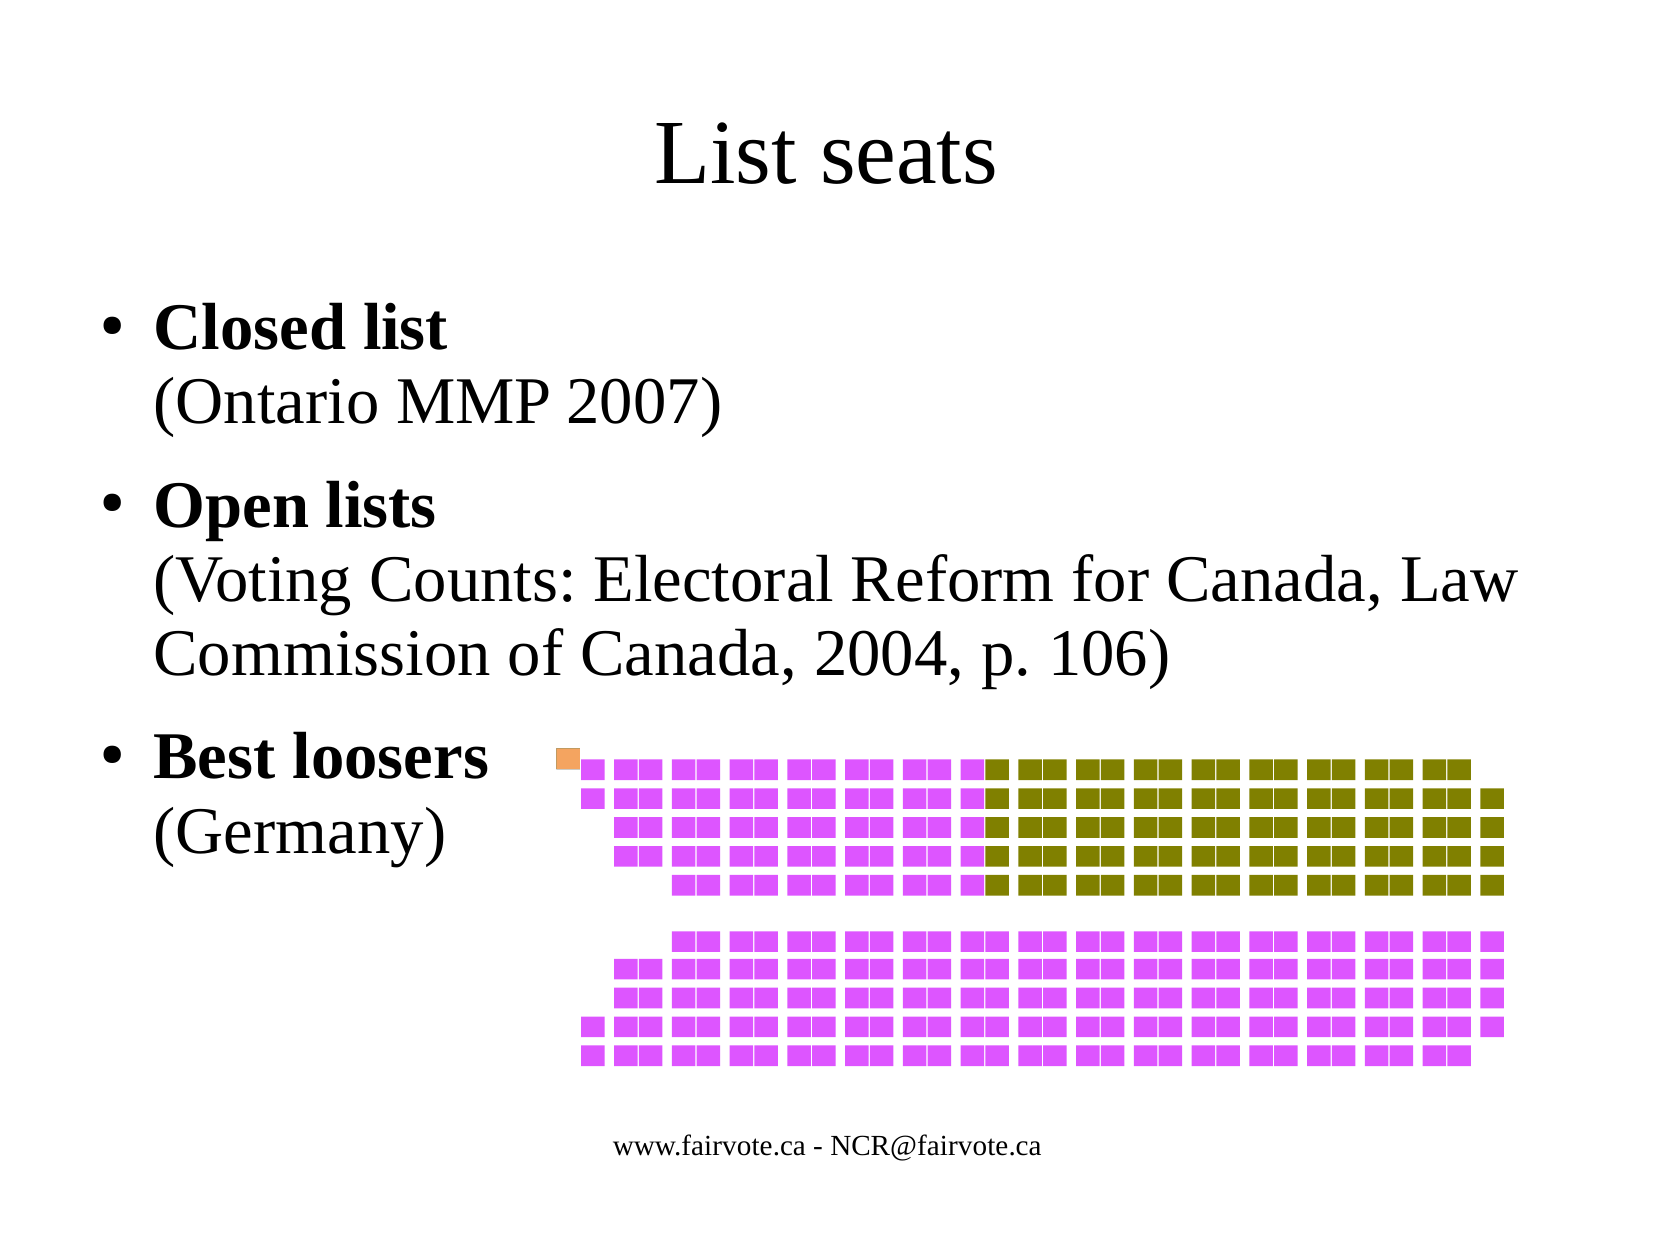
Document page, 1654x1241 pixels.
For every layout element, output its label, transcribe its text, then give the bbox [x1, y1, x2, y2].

picture [555, 748, 1526, 1087]
list Closed list (Ontario MMP 2007) Open lists (Voting Counts: Electoral Reform for Canada, Law Commission of Canada, 2004, p. 106) Best loosers (Germany) [82, 290, 1538, 1010]
title List seats [82, 49, 1571, 257]
